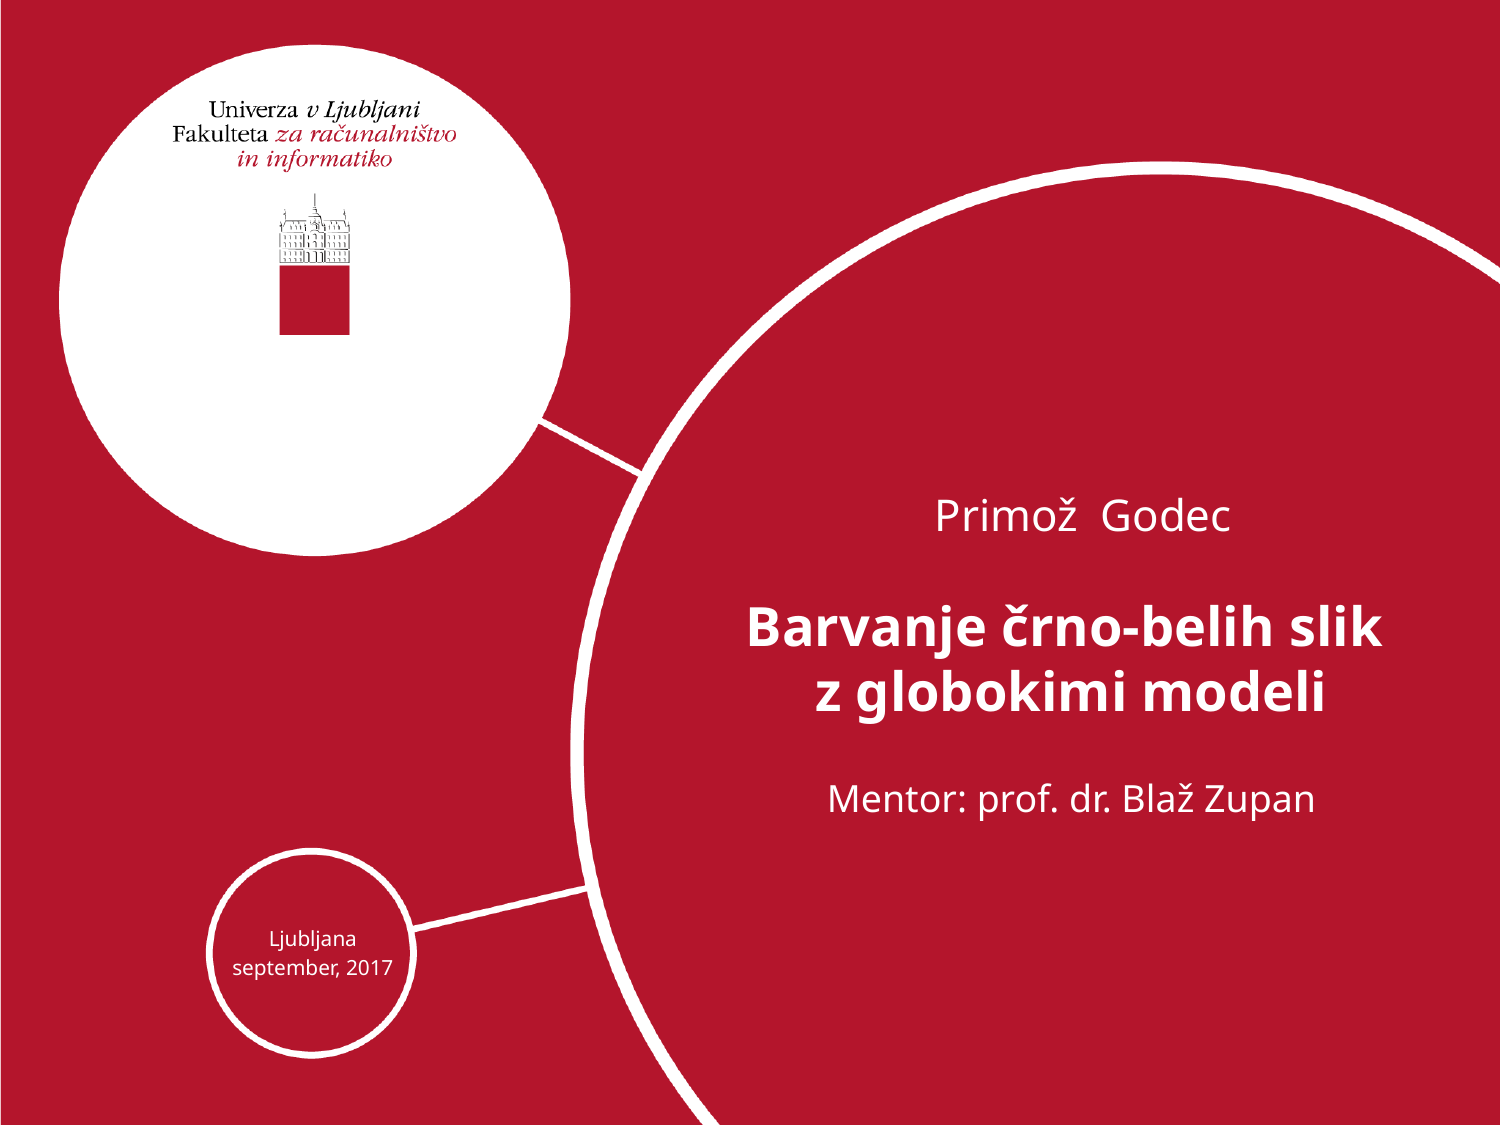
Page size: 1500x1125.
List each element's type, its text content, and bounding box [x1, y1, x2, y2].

text_box Ljubljana september, 2017 [160, 917, 466, 989]
text_box Primož Godec Barvanje črno-belih slik z globokimi modeli Mentor: prof. dr. Blaž Zupan [656, 479, 1487, 889]
picture [0, 0, 1500, 1125]
